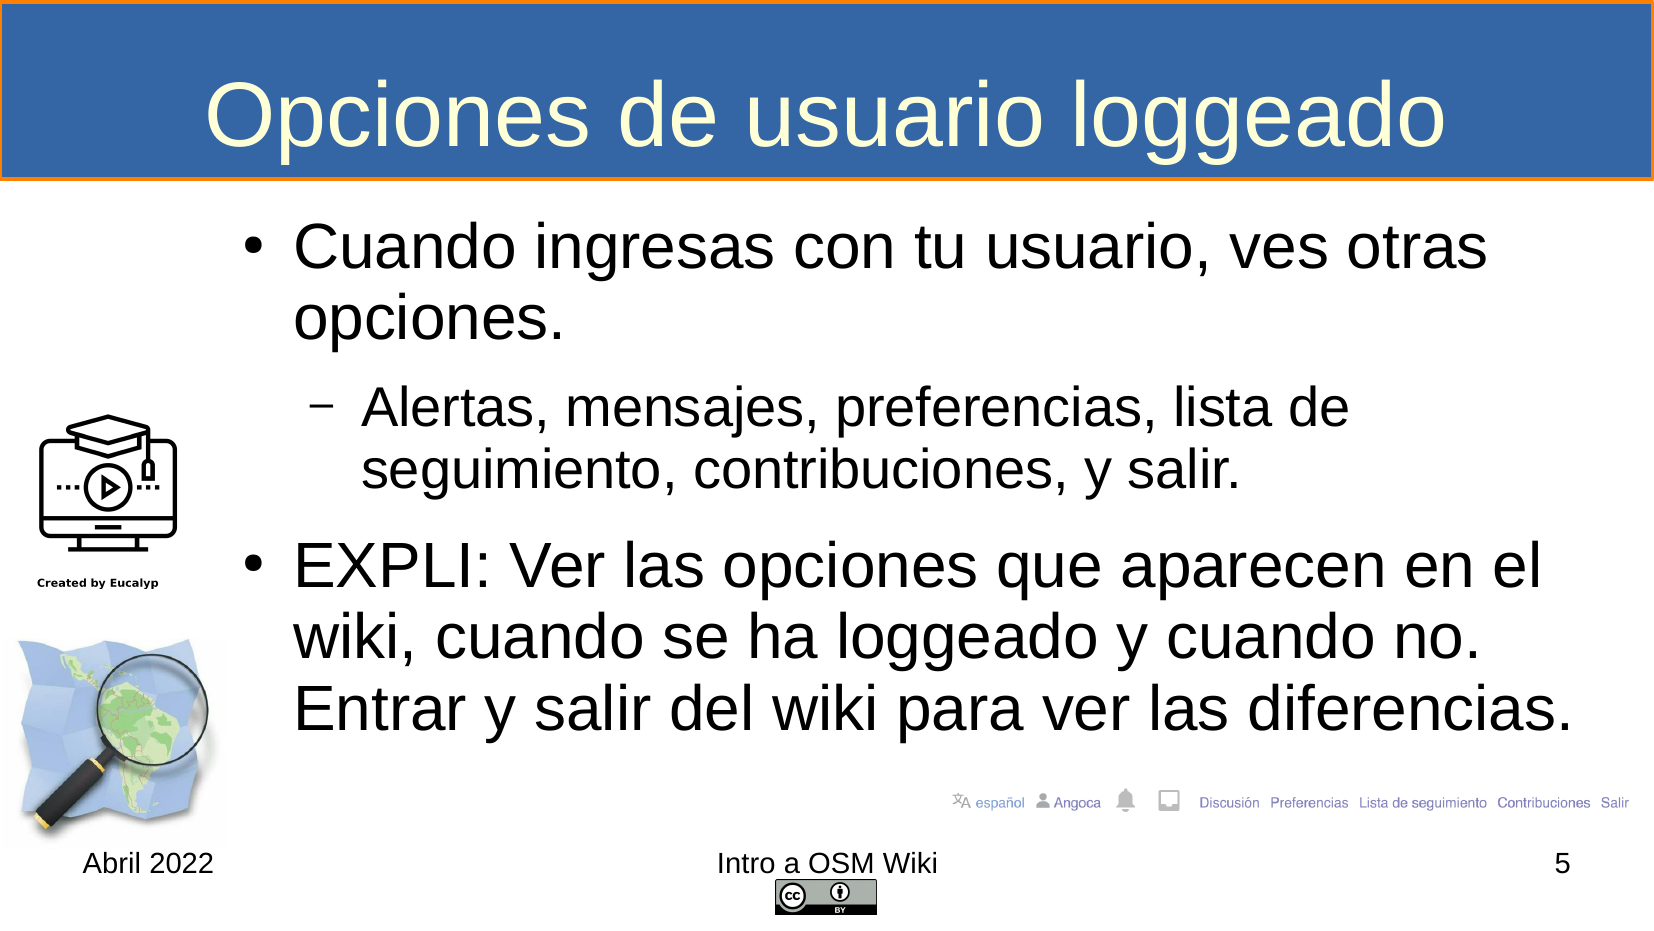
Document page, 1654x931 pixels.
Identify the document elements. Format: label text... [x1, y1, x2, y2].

picture [775, 879, 877, 915]
list Cuando ingresas con tu usuario, ves otras opciones. Alertas, mensajes, preferencias, lista de seguimiento, contribuciones, y salir. EXPLI: Ver las opciones que aparecen en el wiki, cuando se ha loggeado y cuando no. Entrar y salir del wiki para ver las diferencias. [225, 210, 1609, 751]
title Opciones de usuario loggeado [82, 37, 1571, 193]
picture [19, 412, 197, 589]
picture [937, 780, 1646, 826]
picture [0, 623, 226, 849]
